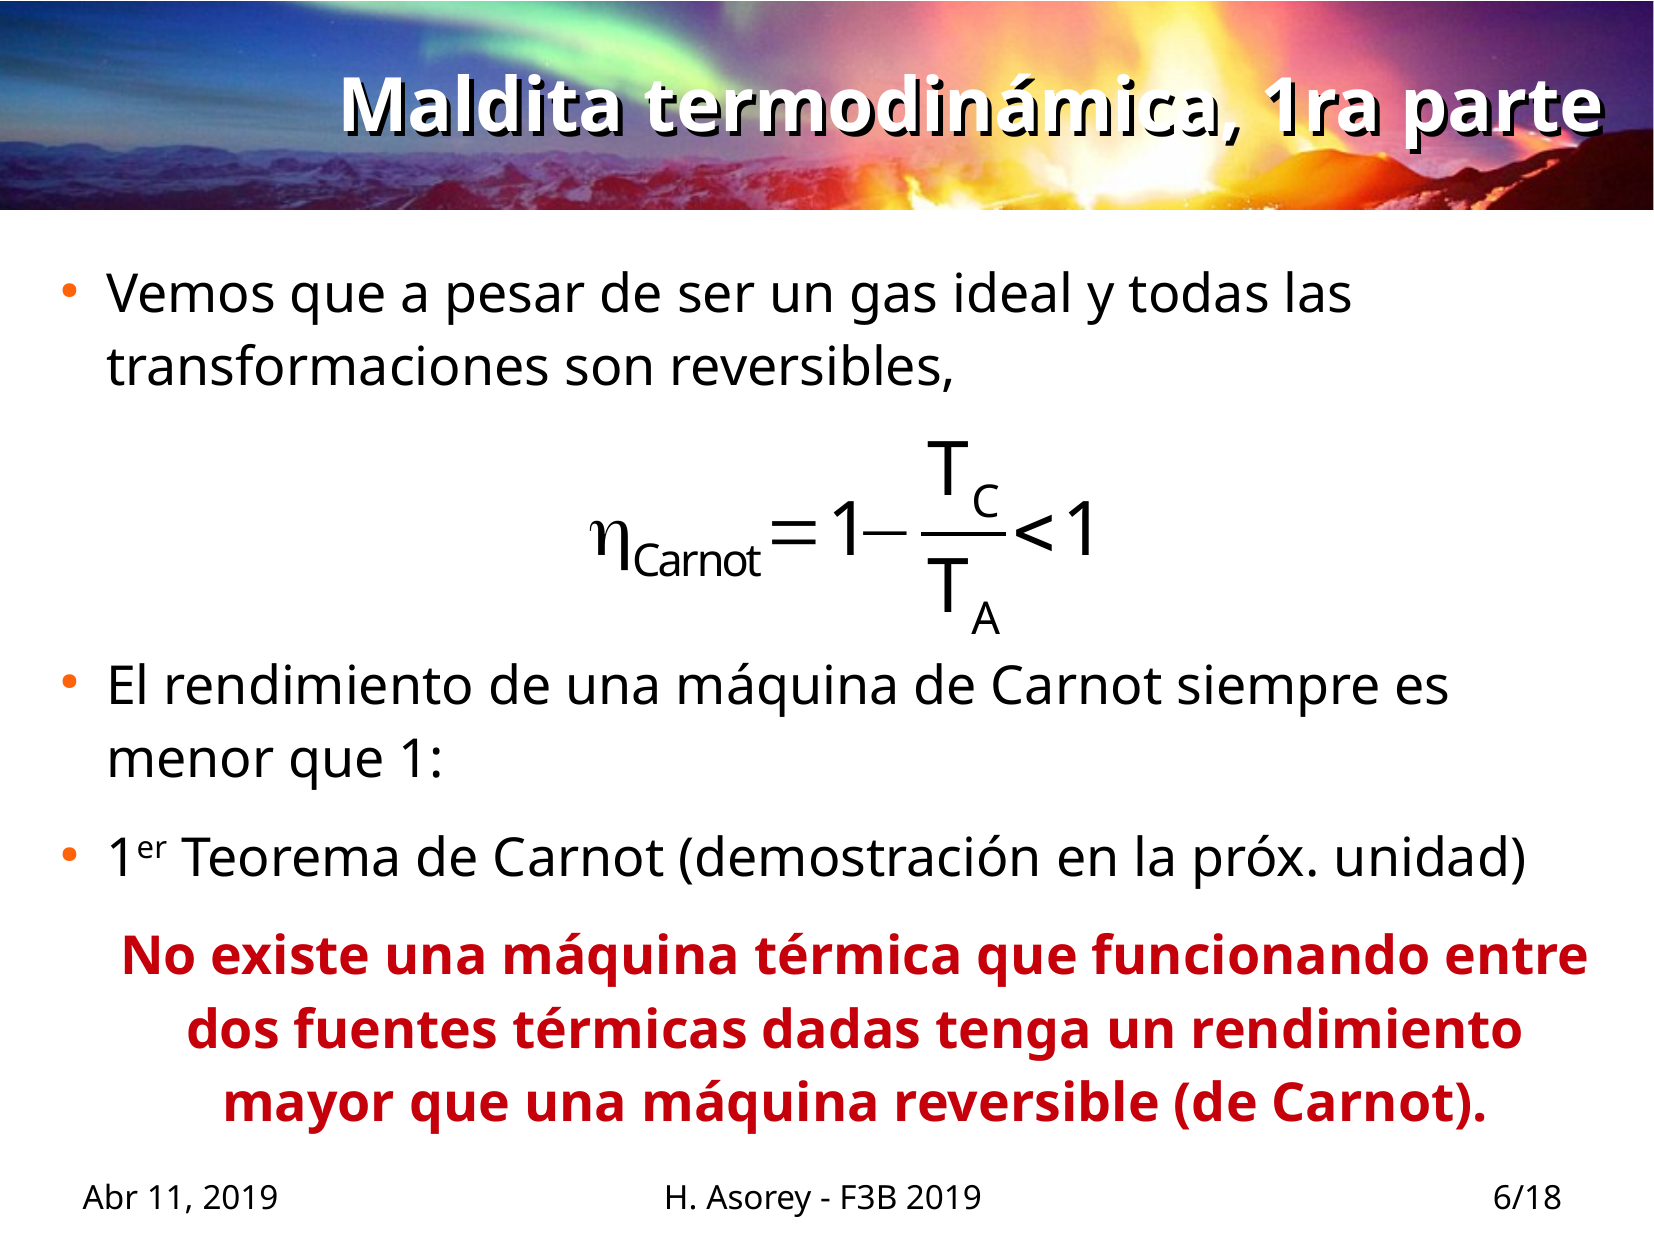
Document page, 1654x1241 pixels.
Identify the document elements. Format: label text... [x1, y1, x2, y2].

chart [580, 423, 1096, 646]
title Maldita termodinámica, 1ra parte [45, 15, 1606, 191]
list Vemos que a pesar de ser un gas ideal y todas las transformaciones son reversibles, El rendimiento de una máquina de Carnot siempre es menor que 1: 1er Teorema de Carnot (demostración en la próx. unidad) No existe una máquina térmica que funcionando entre dos fuentes térmicas dadas tenga un rendimiento mayor que una máquina reversible (de Carnot). [45, 255, 1606, 1156]
picture [0, 1, 1654, 210]
